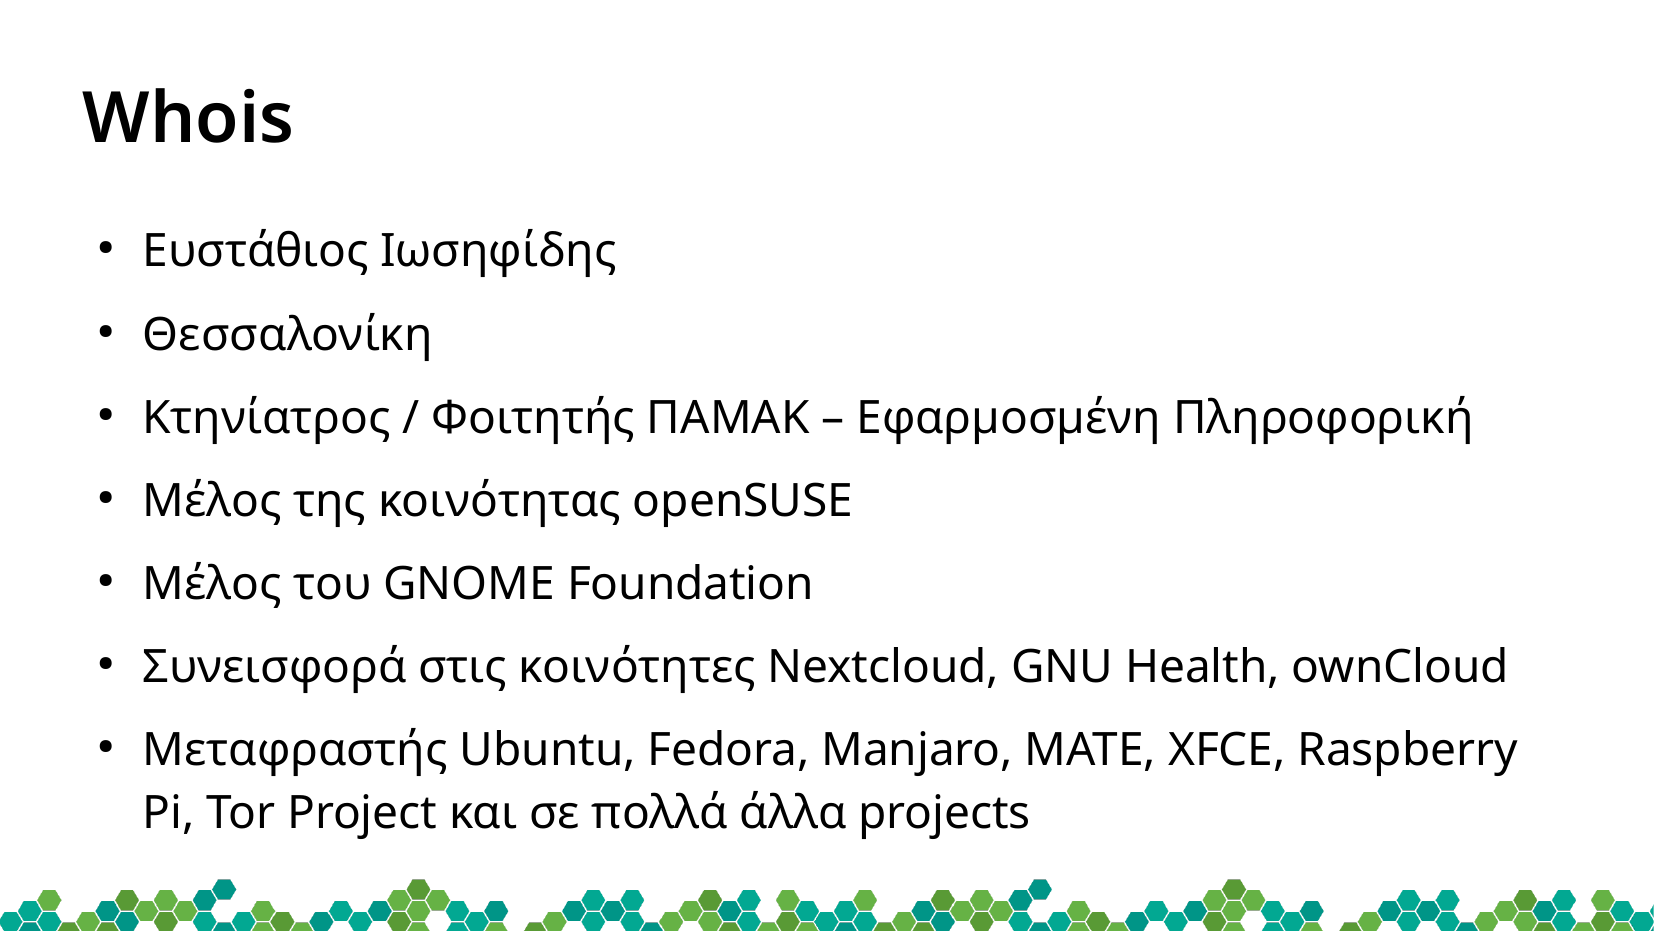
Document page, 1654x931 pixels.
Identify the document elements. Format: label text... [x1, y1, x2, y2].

title Whois [82, 37, 1571, 193]
picture [0, 871, 1654, 931]
list Ευστάθιος Ιωσηφίδης Θεσσαλονίκη Κτηνίατρος / Φοιτητής ΠΑΜΑΚ – Εφαρμοσμένη Πληροφορική Μέλος της κοινότητας openSUSE Μέλος του GNOME Foundation Συνεισφορά στις κοινότητες Nextcloud, GNU Health, ownCloud Μεταφραστής Ubuntu, Fedora, Manjaro, MATE, XFCE, Raspberry Pi, Tor Project και σε πολλά άλλα projects [82, 217, 1571, 855]
